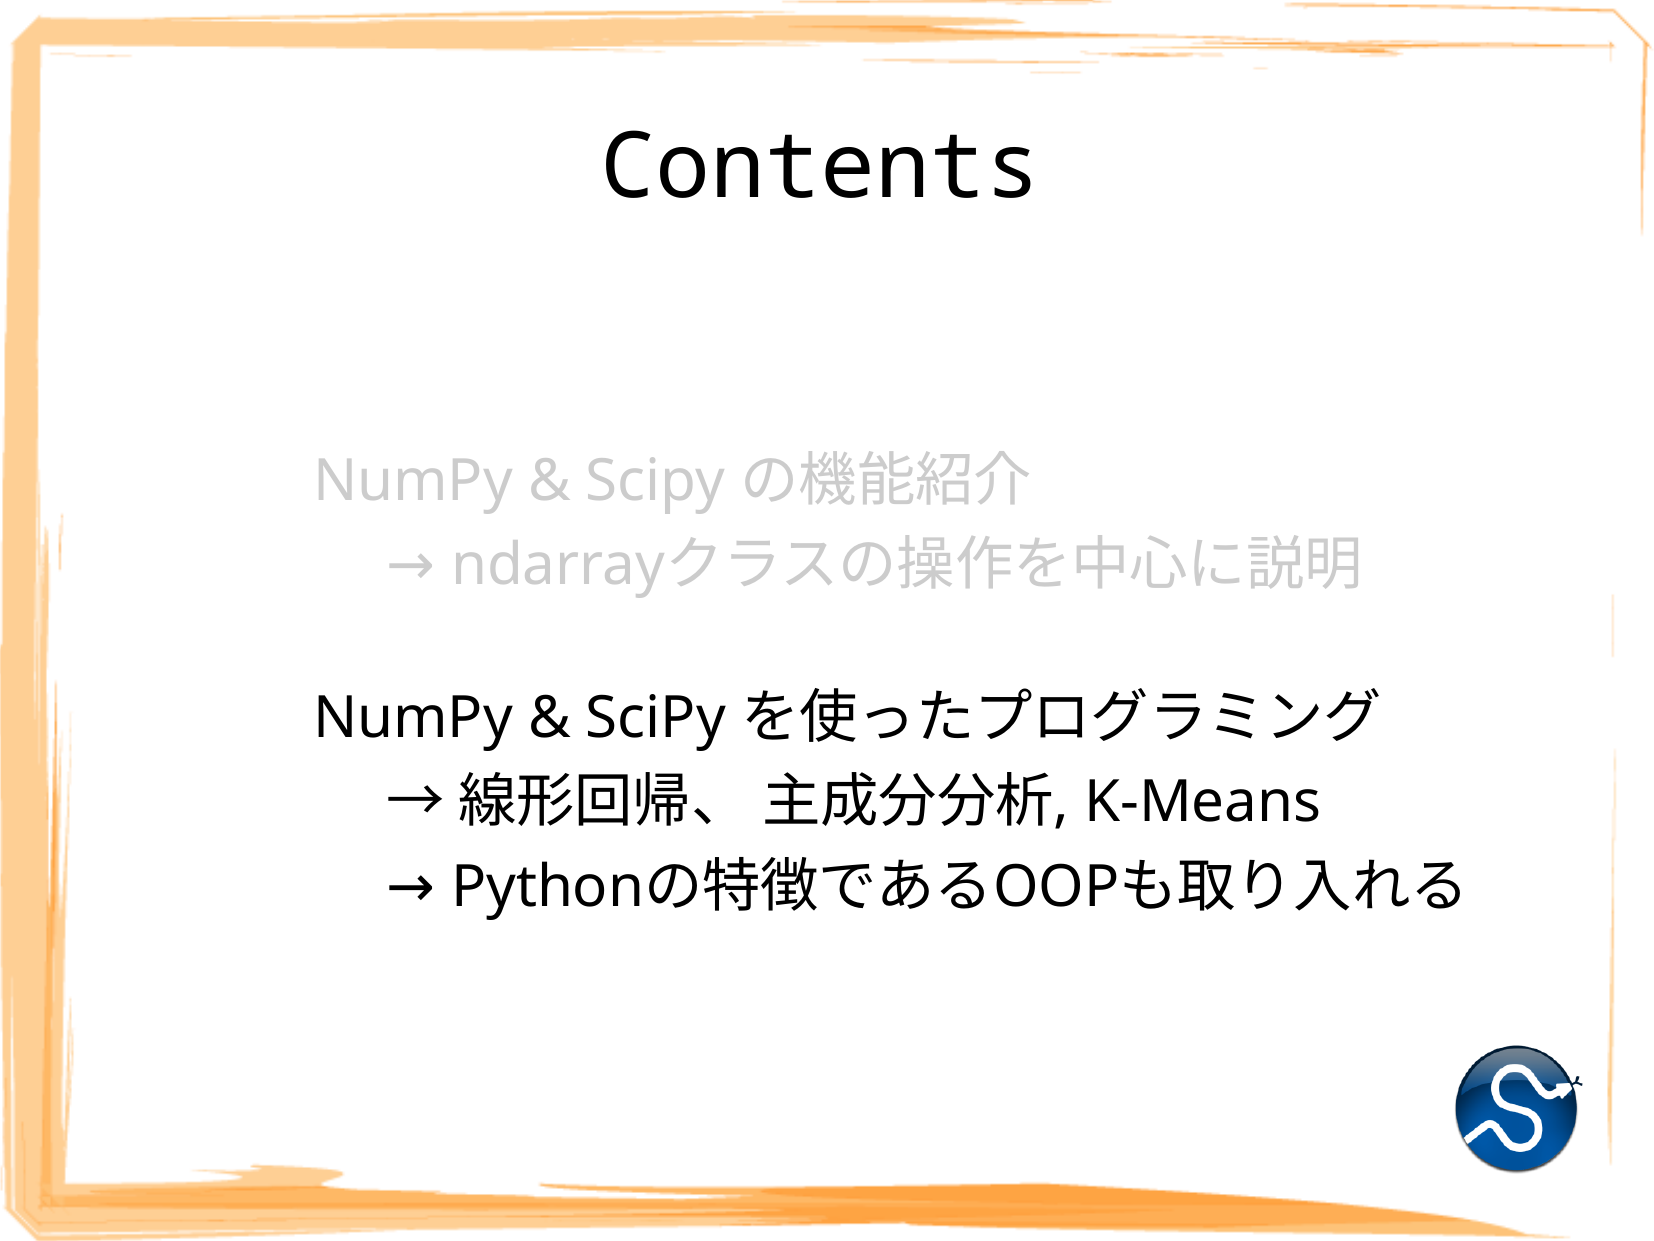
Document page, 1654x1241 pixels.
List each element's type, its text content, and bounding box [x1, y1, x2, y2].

title Contents [76, 58, 1565, 266]
text_box NumPy & Scipy の機能紹介 → ndarrayクラスの操作を中心に説明 NumPy & SciPy を使ったプログラミング → 線形回帰、 主成分分析, K-Means → Pythonの特徴であるOOPも取り入れる [298, 425, 1439, 871]
picture [0, 0, 1654, 1241]
